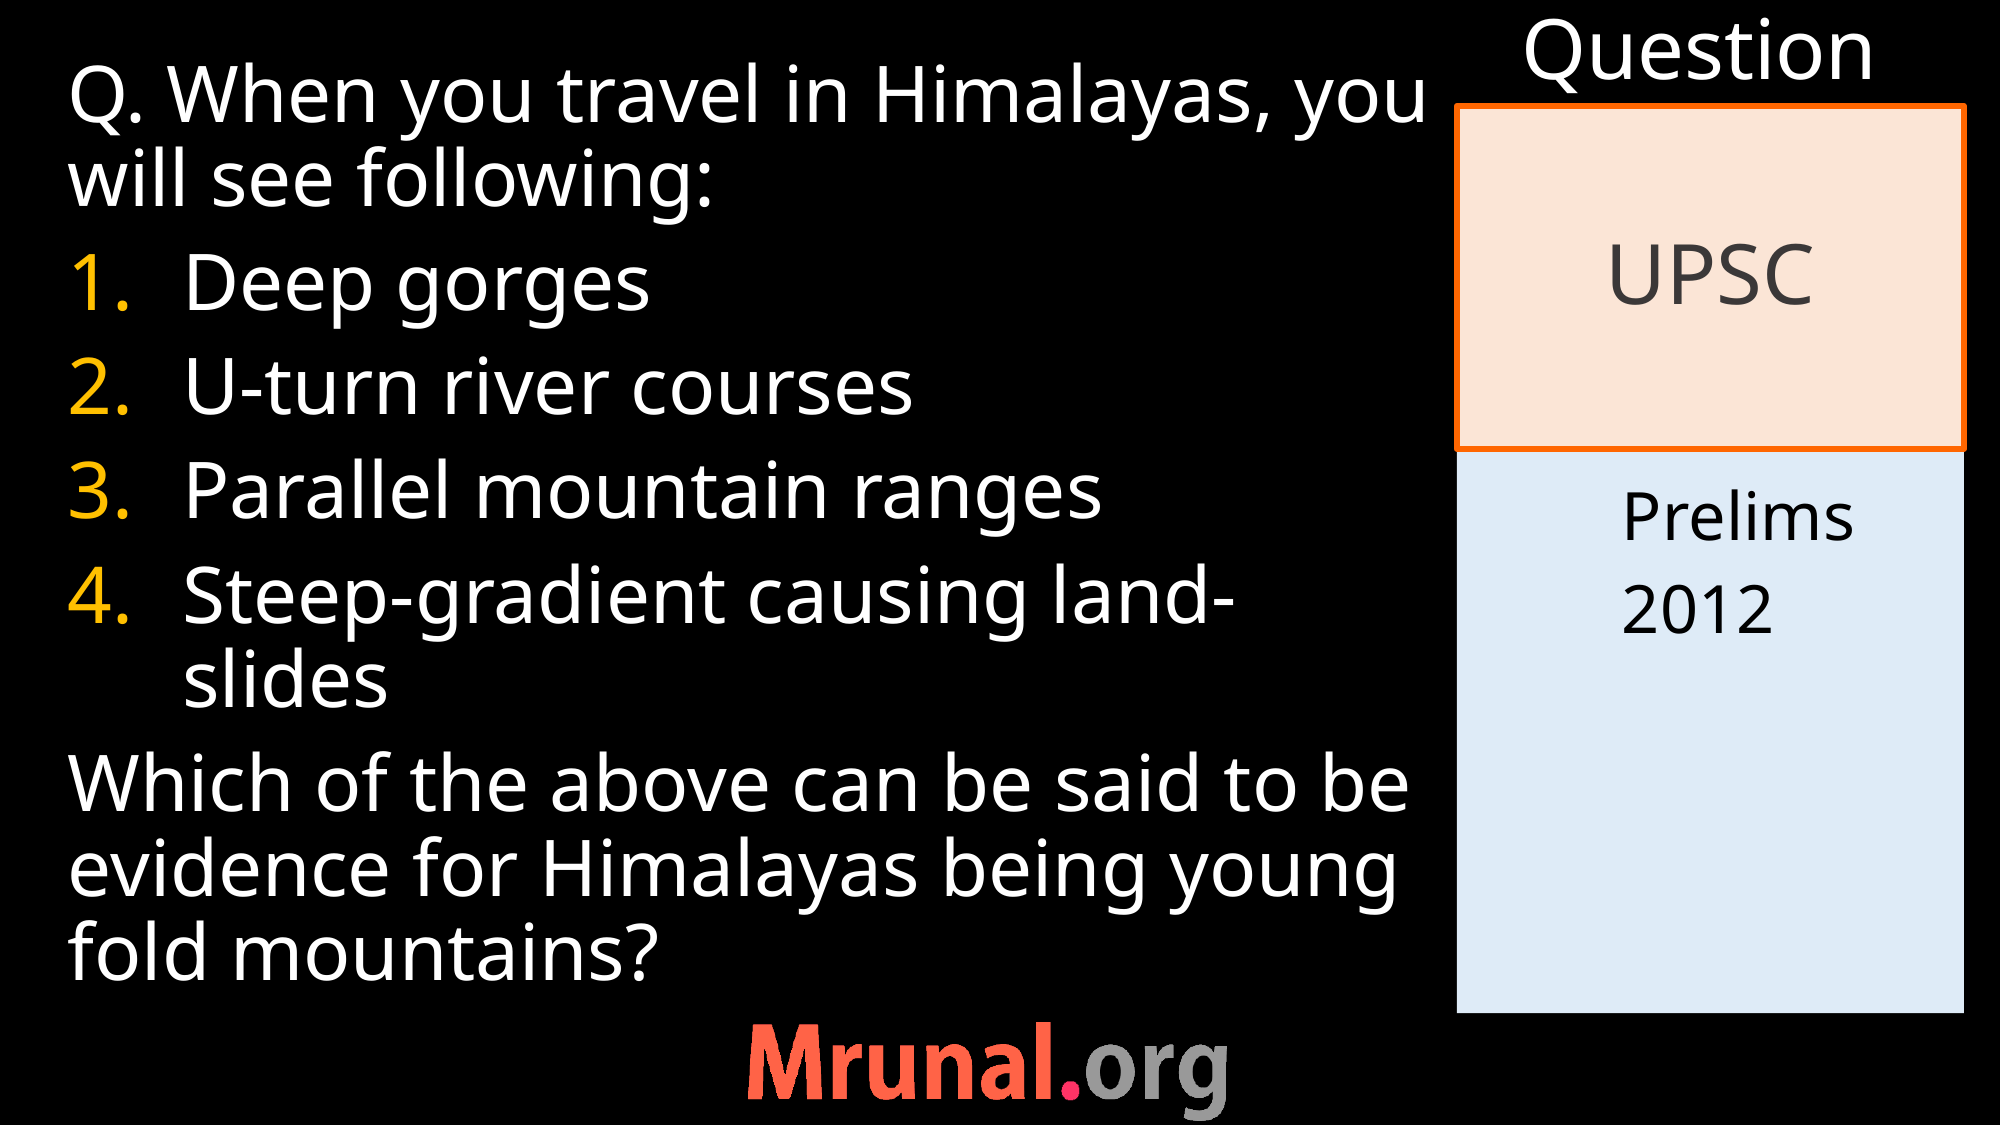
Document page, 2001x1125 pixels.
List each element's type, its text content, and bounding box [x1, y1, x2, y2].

picture [741, 1014, 1230, 1125]
title UPSC [1456, 106, 1964, 449]
list Q. When you travel in Himalayas, you will see following: Deep gorges U-turn river courses Parallel mountain ranges Steep-gradient causing land-slides Which of the above can be said to be evidence for Himalayas being young fold mountains? [52, 47, 1447, 1014]
list Question [1457, 0, 1964, 106]
list Prelims 2012 [1456, 452, 1964, 1014]
